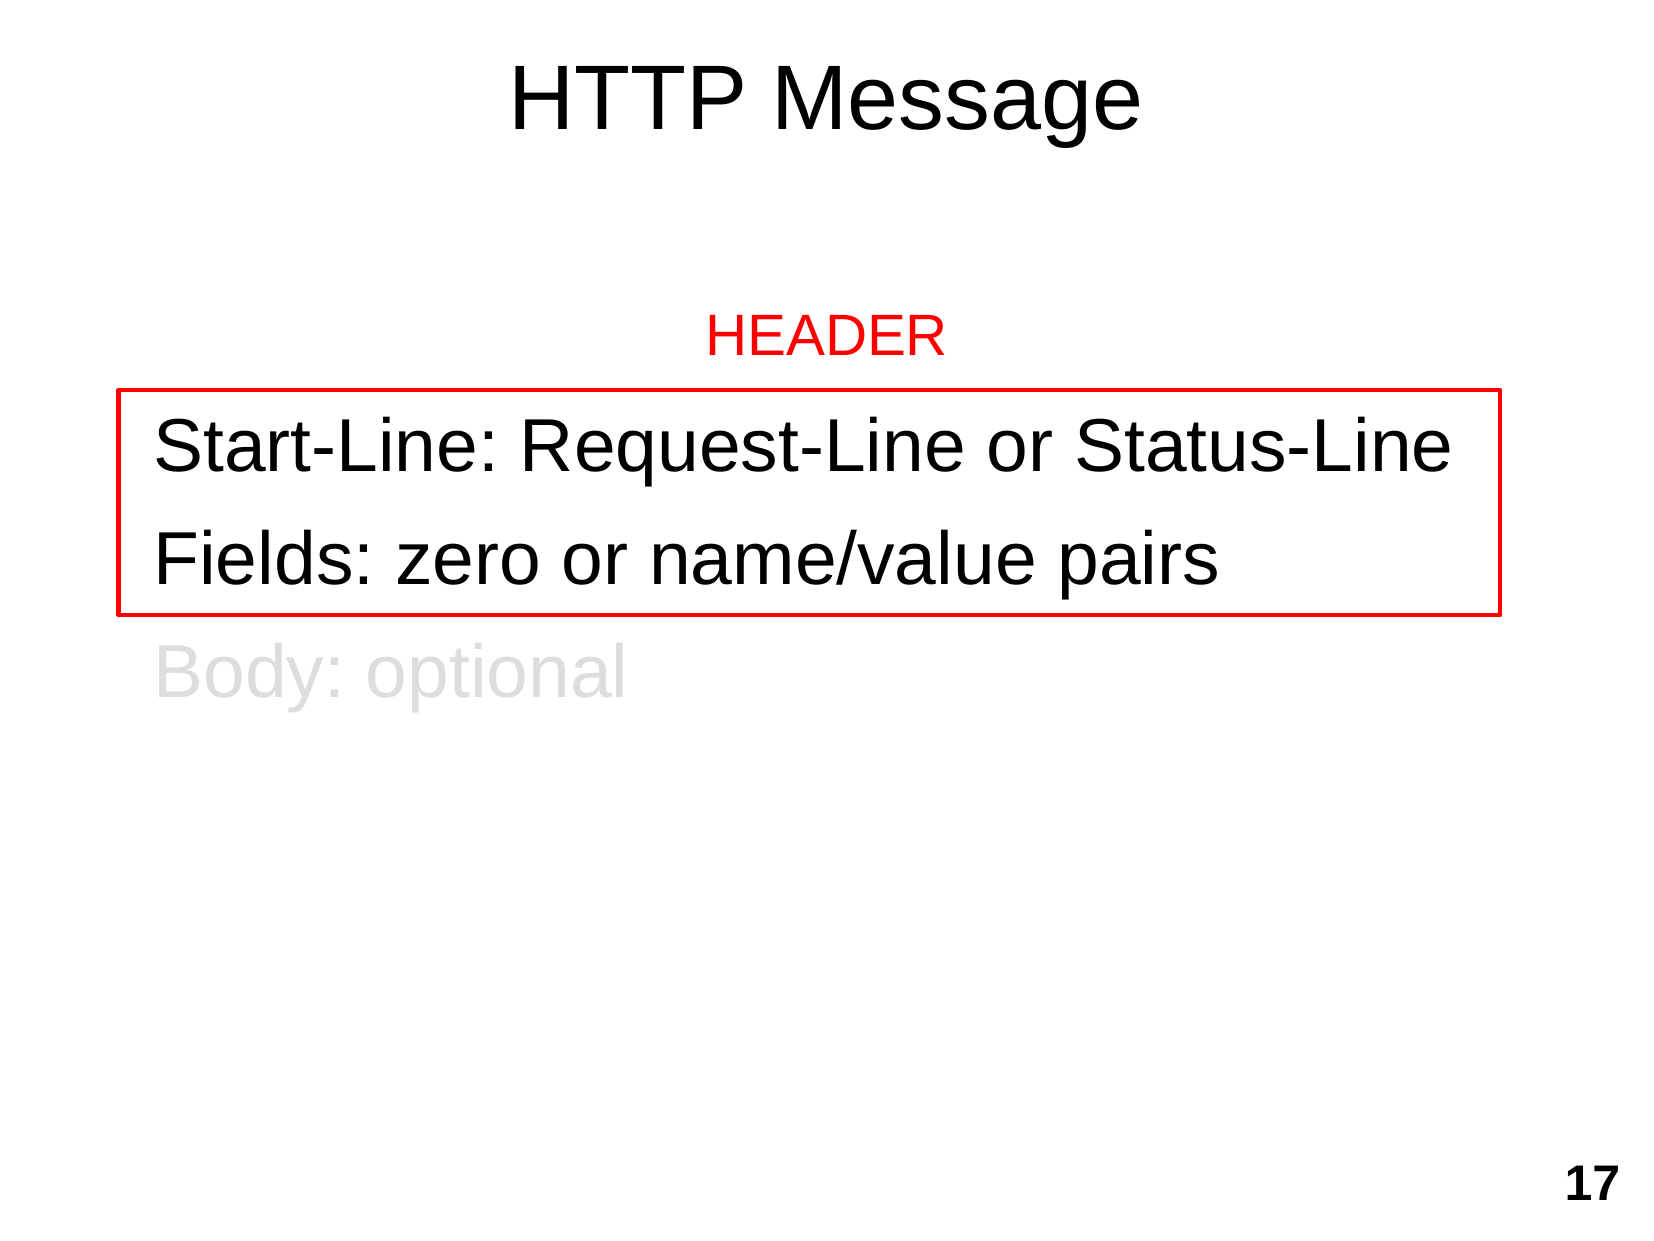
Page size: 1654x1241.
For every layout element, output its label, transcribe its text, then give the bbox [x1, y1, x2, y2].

title HTTP Message [82, 15, 1571, 181]
list Start-Line: Request-Line or Status-Line Fields: zero or name/value pairs Body: optional [82, 290, 1571, 1010]
text_box HEADER [690, 295, 963, 376]
